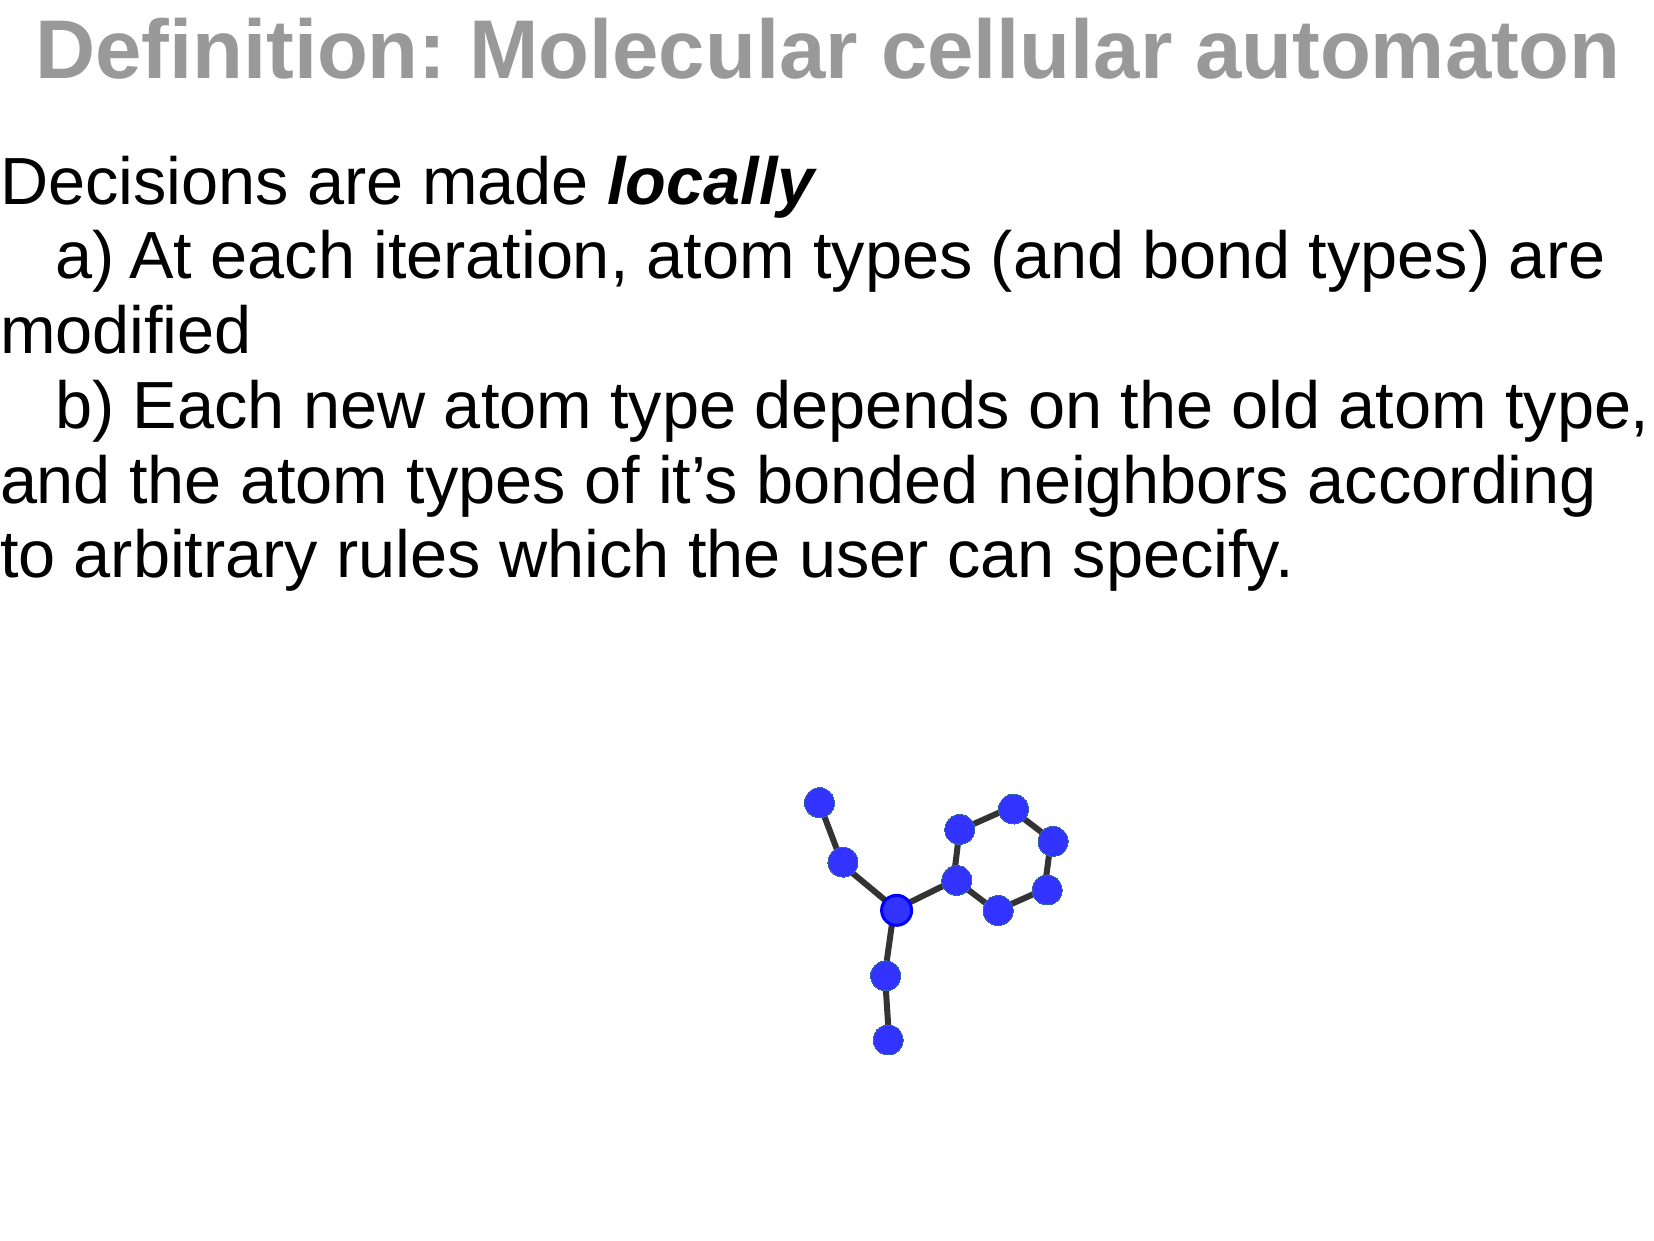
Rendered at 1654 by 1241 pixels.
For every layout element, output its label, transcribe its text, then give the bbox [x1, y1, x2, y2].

text_box [983, 895, 1014, 926]
text_box [870, 960, 901, 991]
text_box [1032, 874, 1063, 905]
text_box [944, 814, 975, 845]
text_box [804, 787, 835, 818]
text_box [881, 895, 912, 926]
text_box [1038, 826, 1069, 857]
text_box [873, 1024, 904, 1055]
text_box [941, 865, 972, 896]
text_box [827, 847, 858, 878]
text_box [998, 794, 1029, 825]
text_box Decisions are made locally a) At each iteration, atom types (and bond types) are modified b) Each new atom type depends on the old atom type, and the atom types of it’s bonded neighbors according to arbitrary rules which the user can specify. [0, 105, 1654, 631]
title Definition: Molecular cellular automaton [0, 0, 1654, 105]
